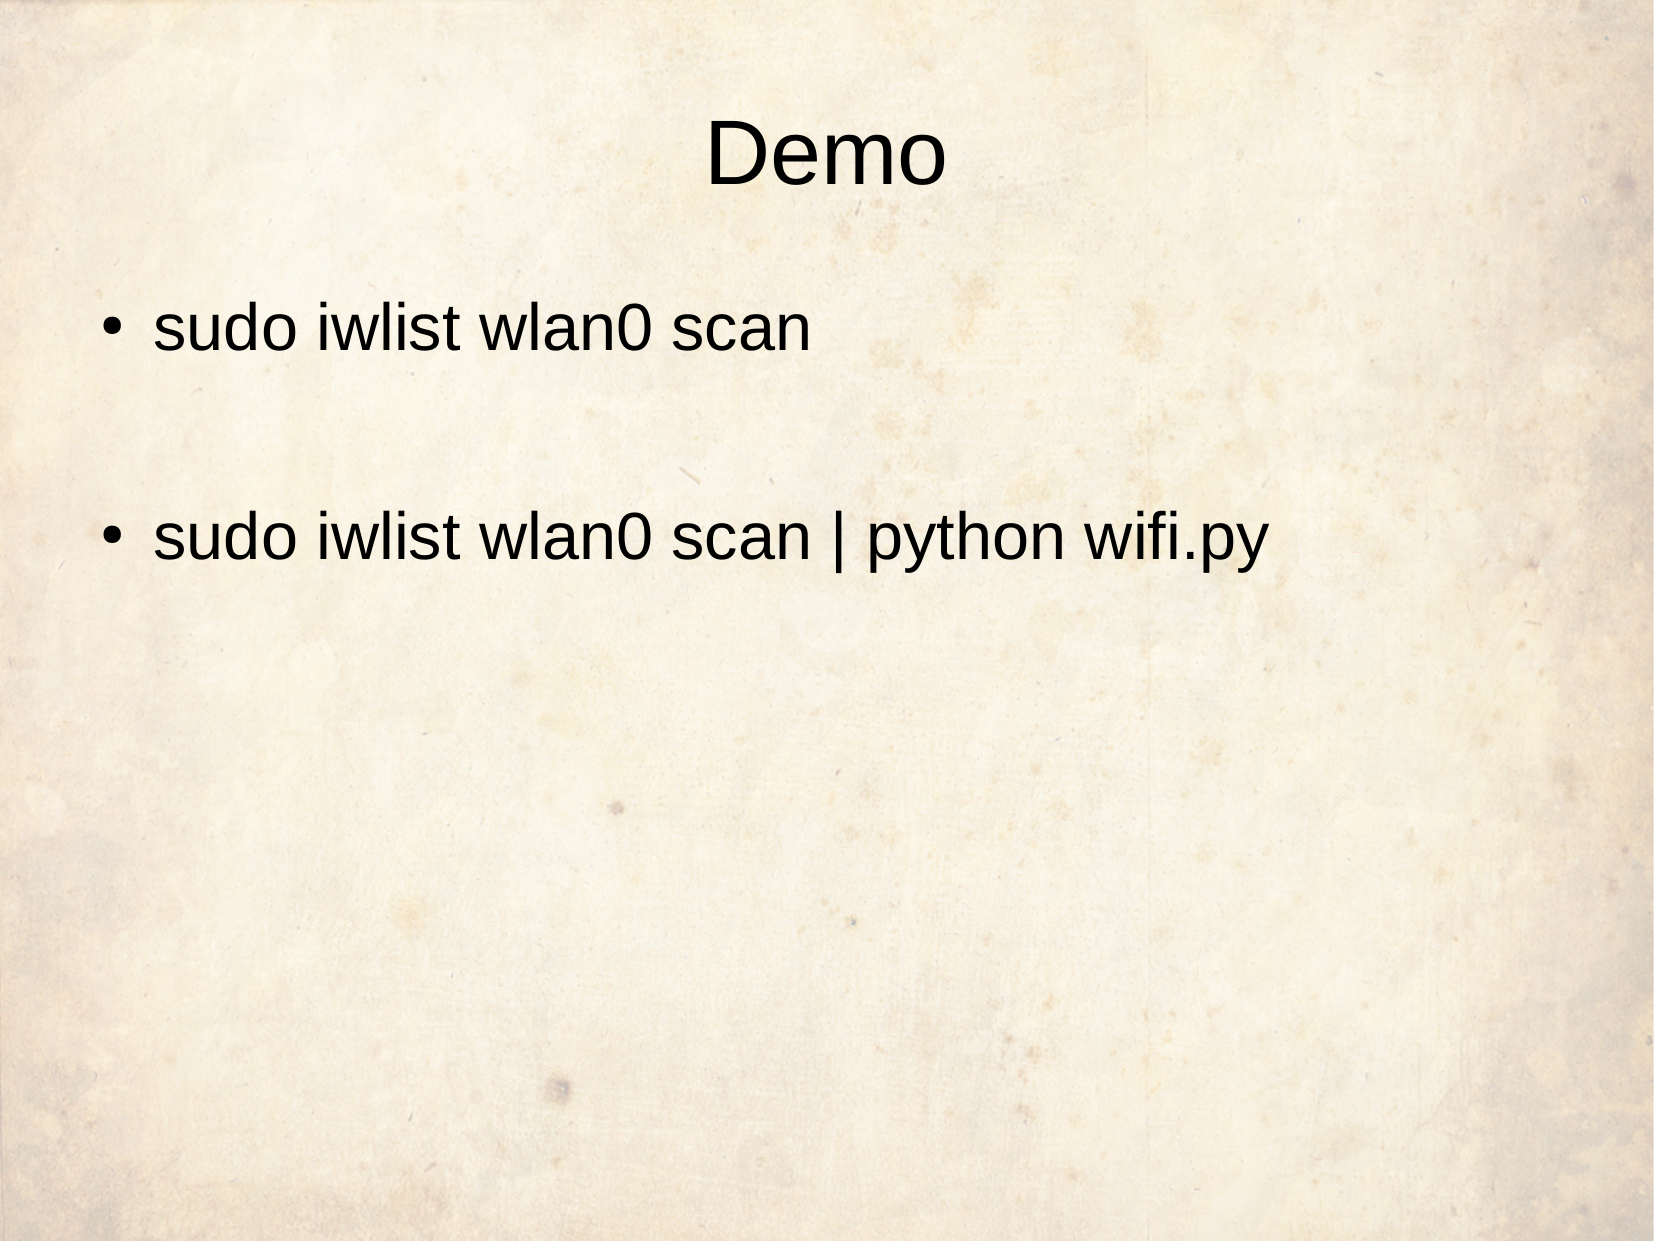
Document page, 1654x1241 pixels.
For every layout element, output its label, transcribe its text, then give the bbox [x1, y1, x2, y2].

title Demo [82, 49, 1571, 257]
list sudo iwlist wlan0 scan sudo iwlist wlan0 scan | python wifi.py [82, 290, 1571, 1010]
picture [0, 0, 1654, 1241]
